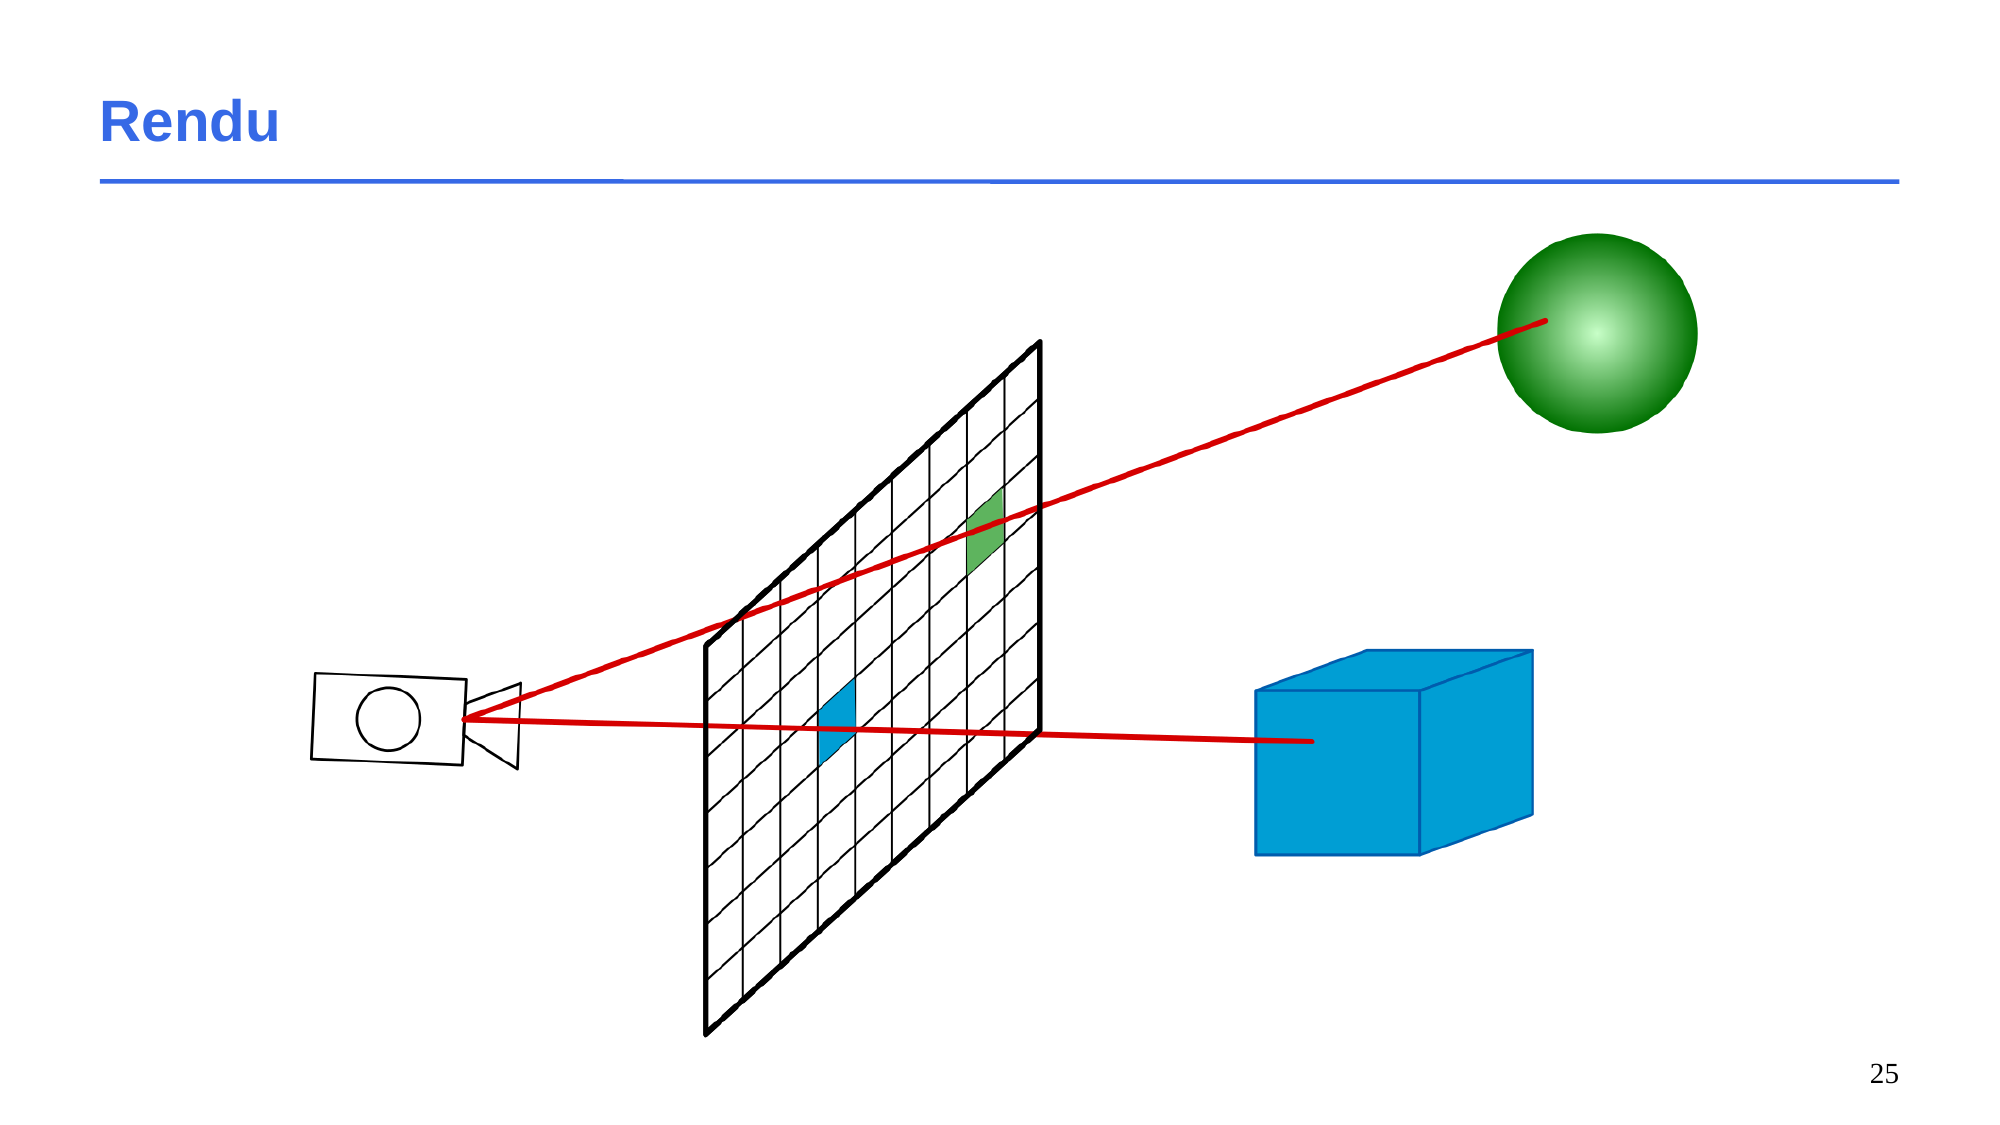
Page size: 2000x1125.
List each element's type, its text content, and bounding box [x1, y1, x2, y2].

title Rendu [99, 27, 1900, 215]
picture [300, 224, 1700, 1125]
